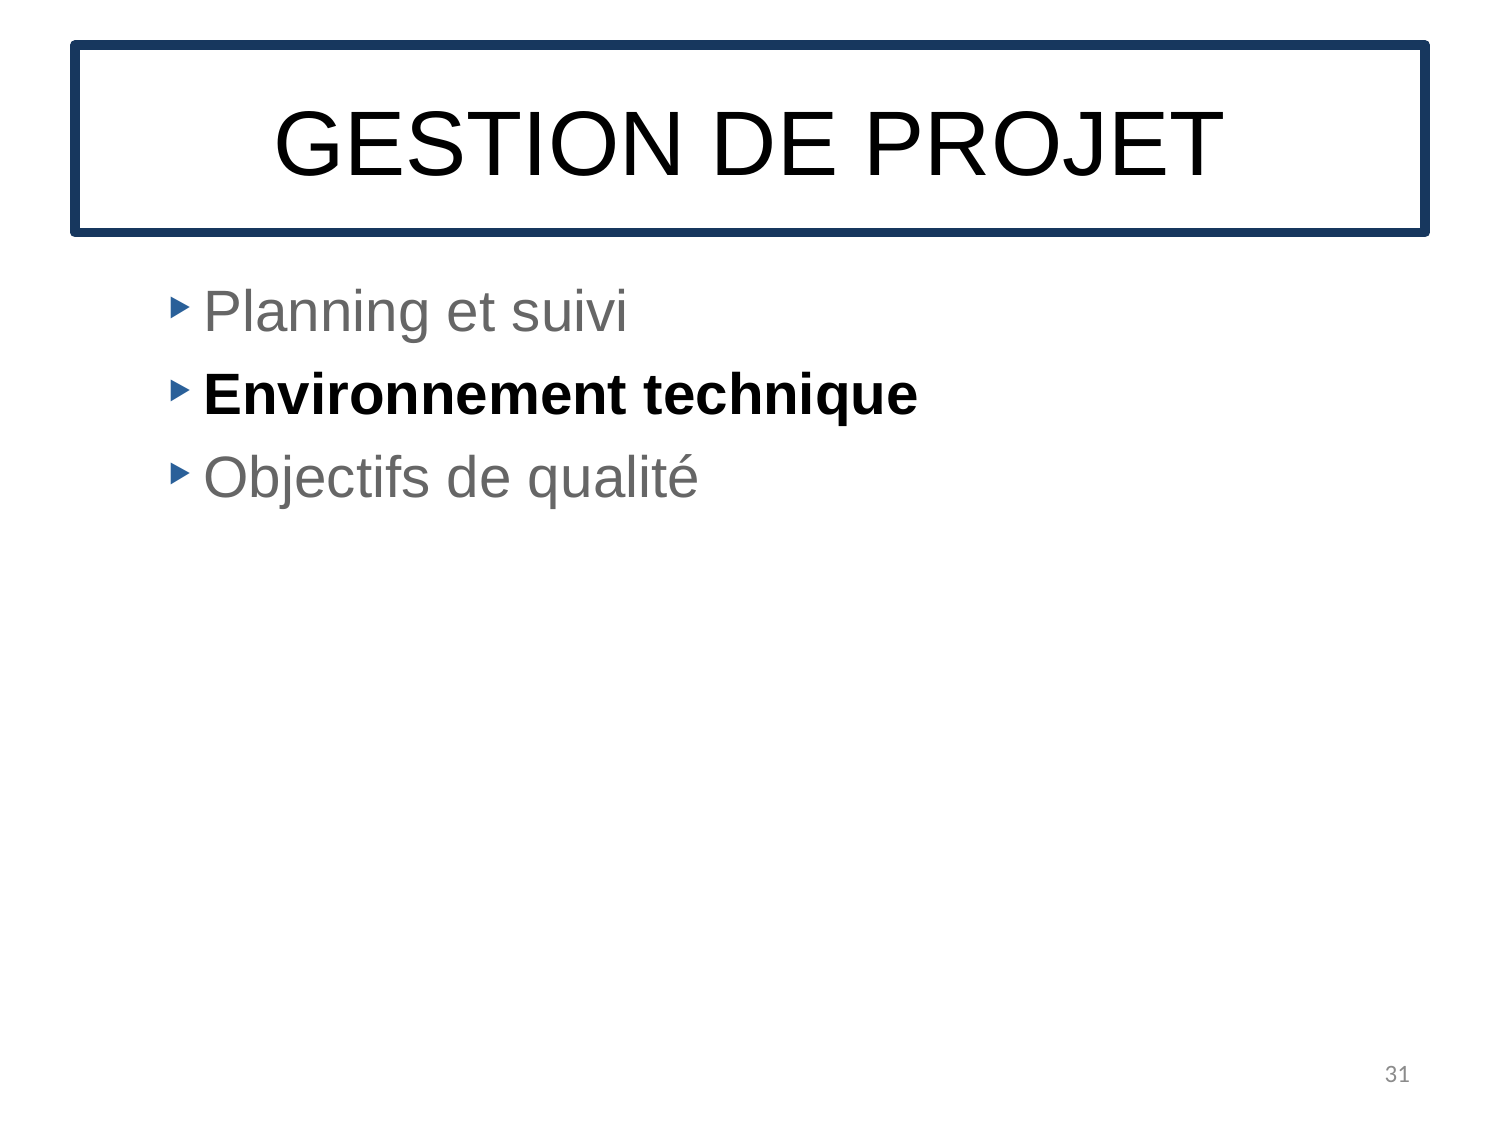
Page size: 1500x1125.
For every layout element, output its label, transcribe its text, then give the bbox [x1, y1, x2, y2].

title GESTION DE PROJET [75, 45, 1425, 233]
text_box Planning et suivi Environnement technique Objectifs de qualité [153, 271, 1382, 780]
